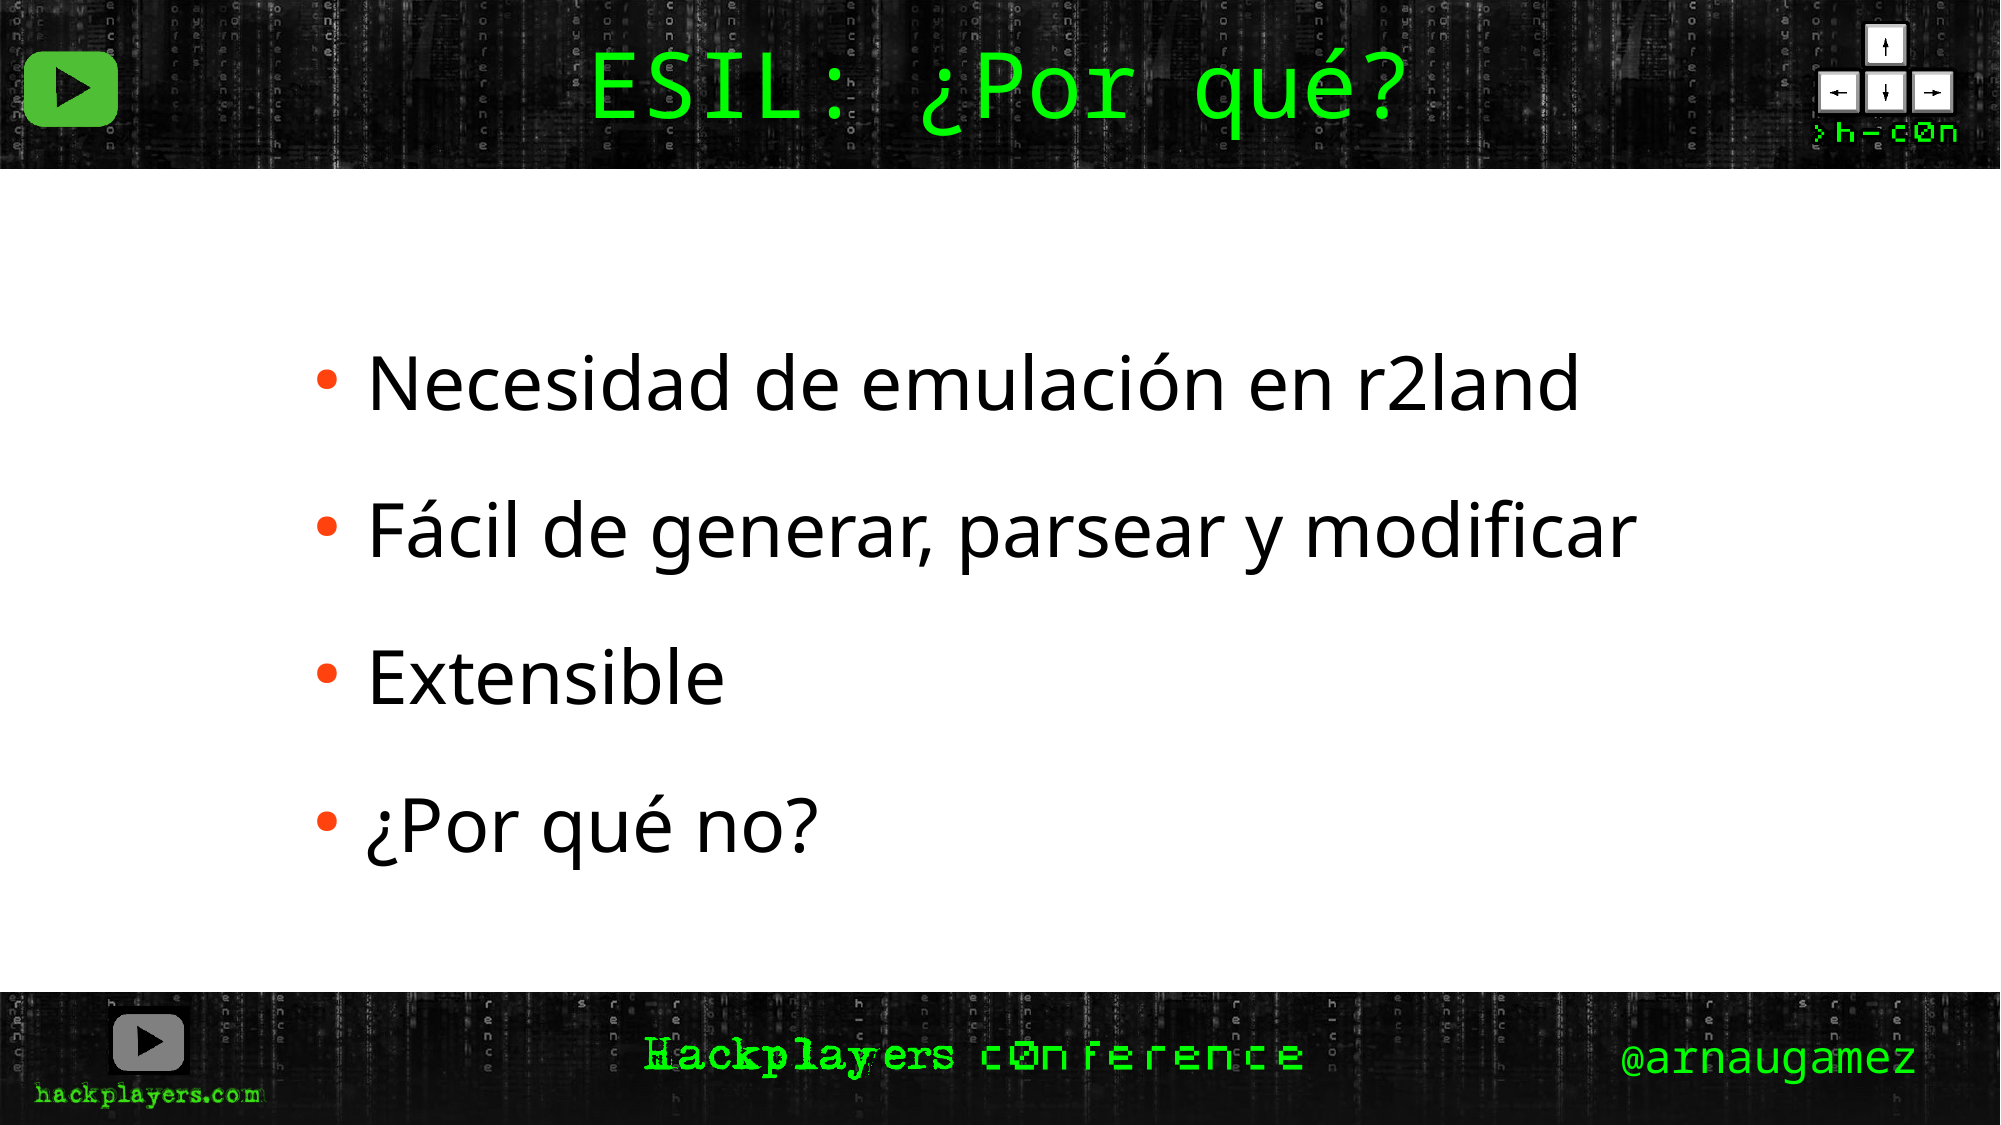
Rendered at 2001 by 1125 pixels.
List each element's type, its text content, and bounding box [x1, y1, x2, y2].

list Necesidad de emulación en r2land Fácil de generar, parsear y modificar Extensible ¿Por qué no? [295, 329, 1705, 796]
title ESIL: ¿Por qué? [256, 0, 1745, 166]
picture [0, 0, 2000, 169]
picture [0, 992, 2000, 1125]
